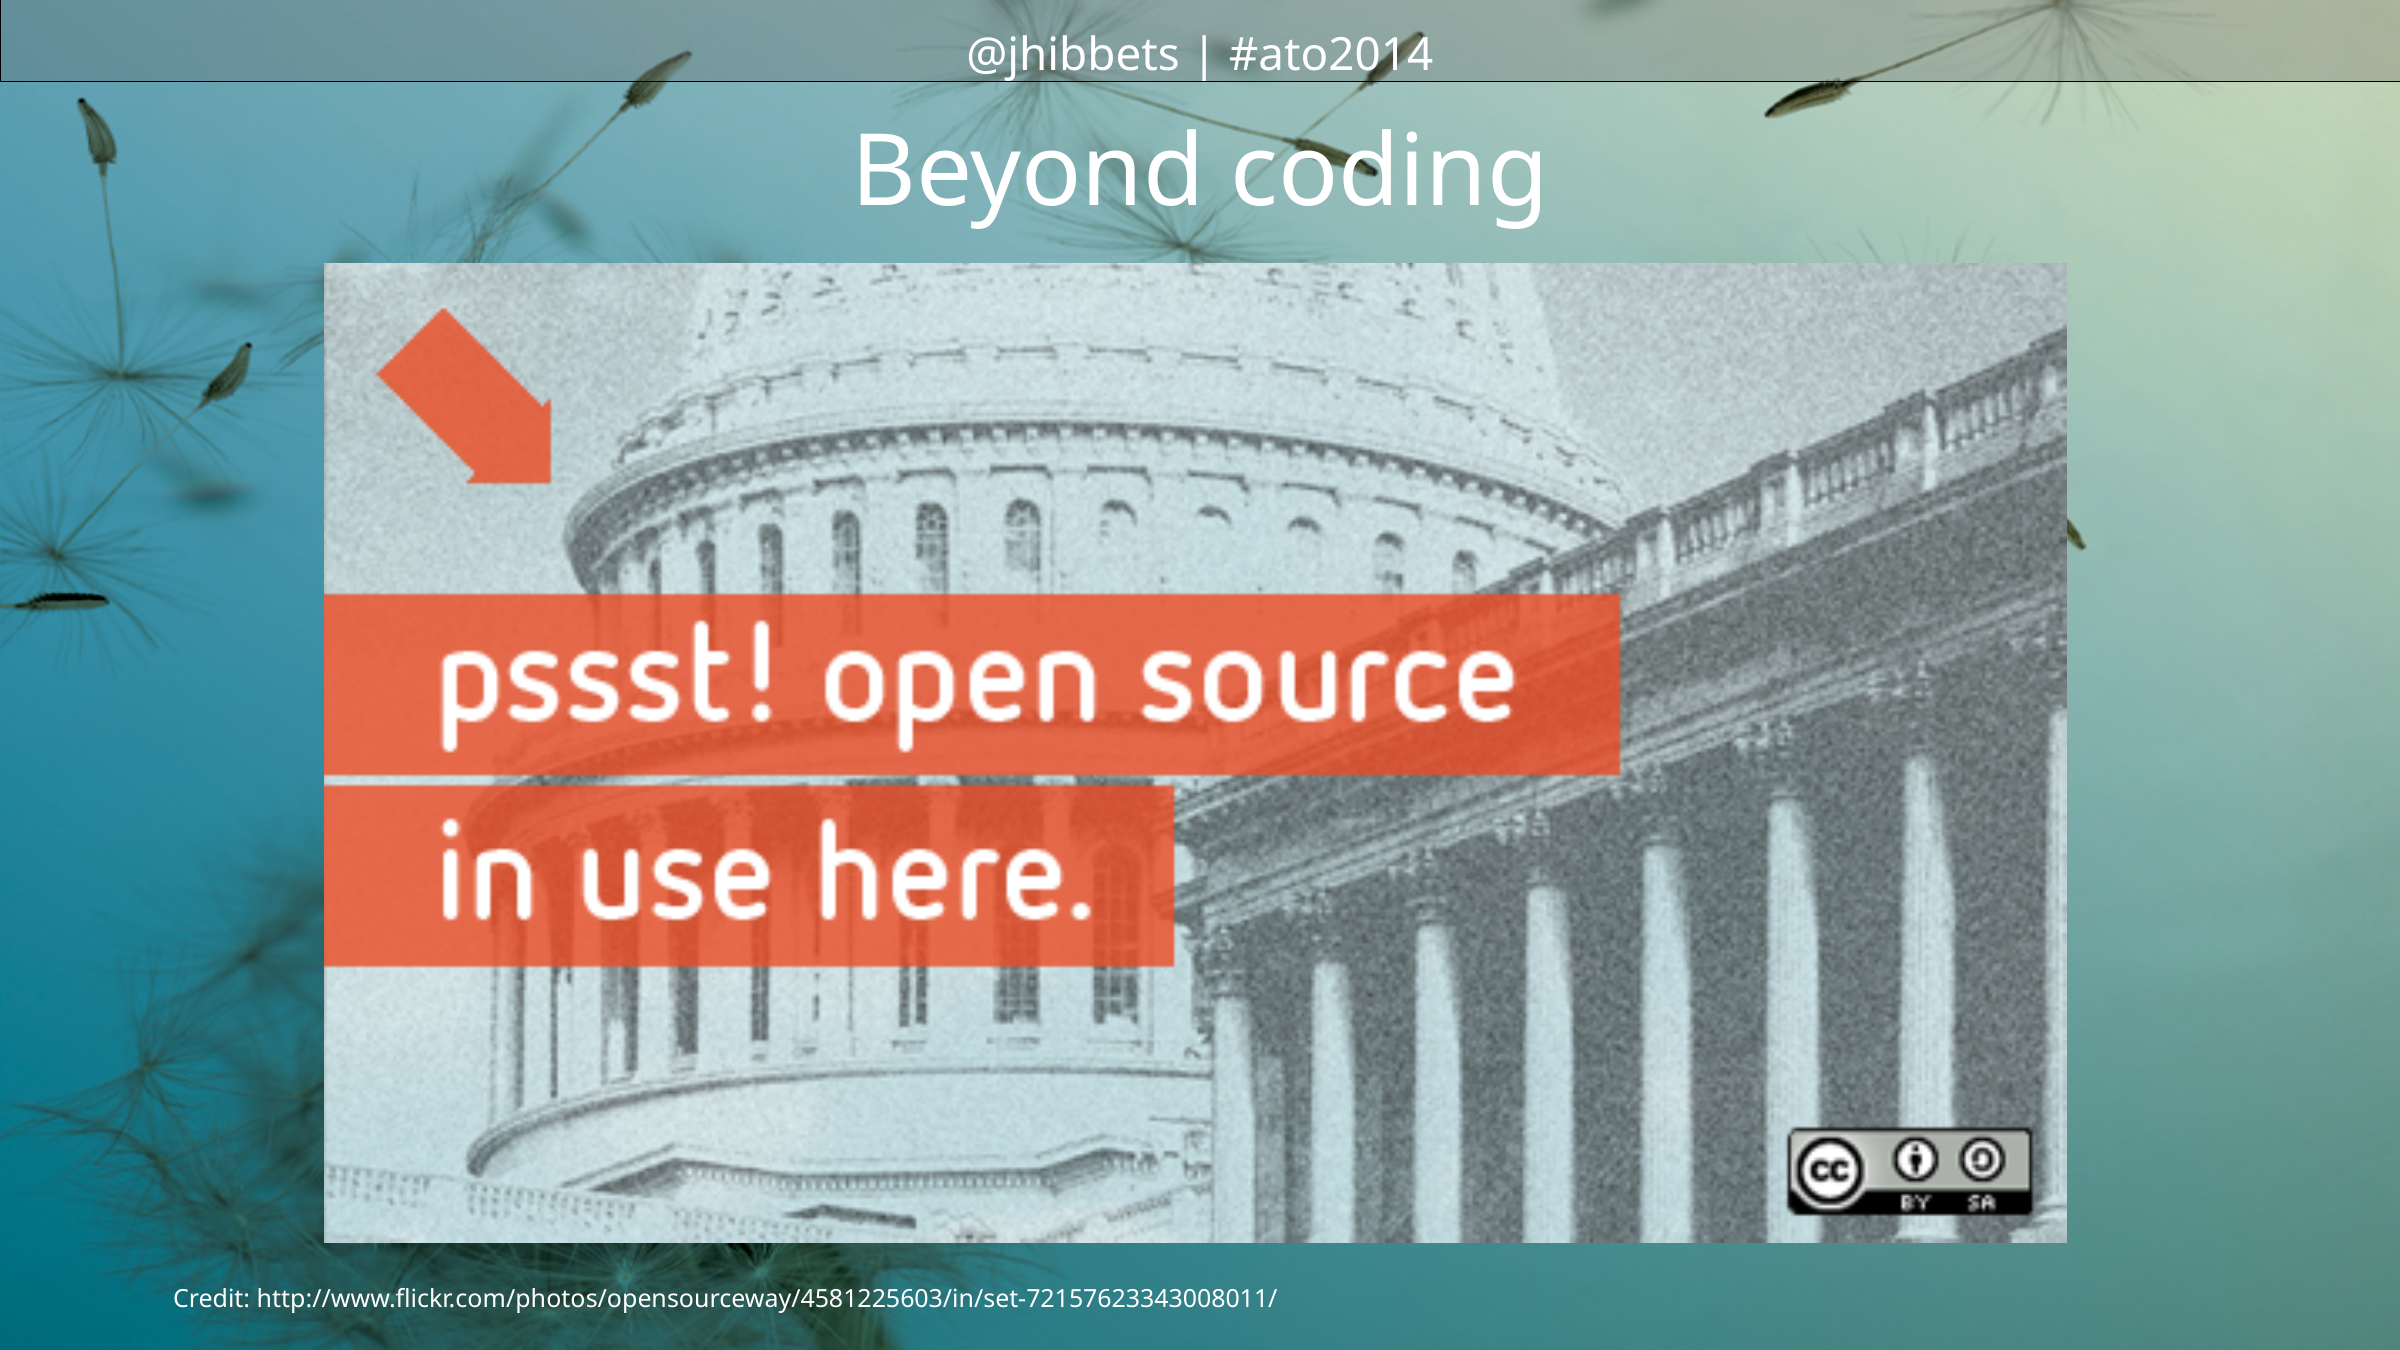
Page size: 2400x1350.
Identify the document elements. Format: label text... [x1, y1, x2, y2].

picture [0, 82, 2400, 1350]
title Beyond coding [120, 53, 2281, 280]
text_box Credit: http://www.flickr.com/photos/opensourceway/4581225603/in/set-72157623343008011/ [158, 1272, 1793, 1320]
